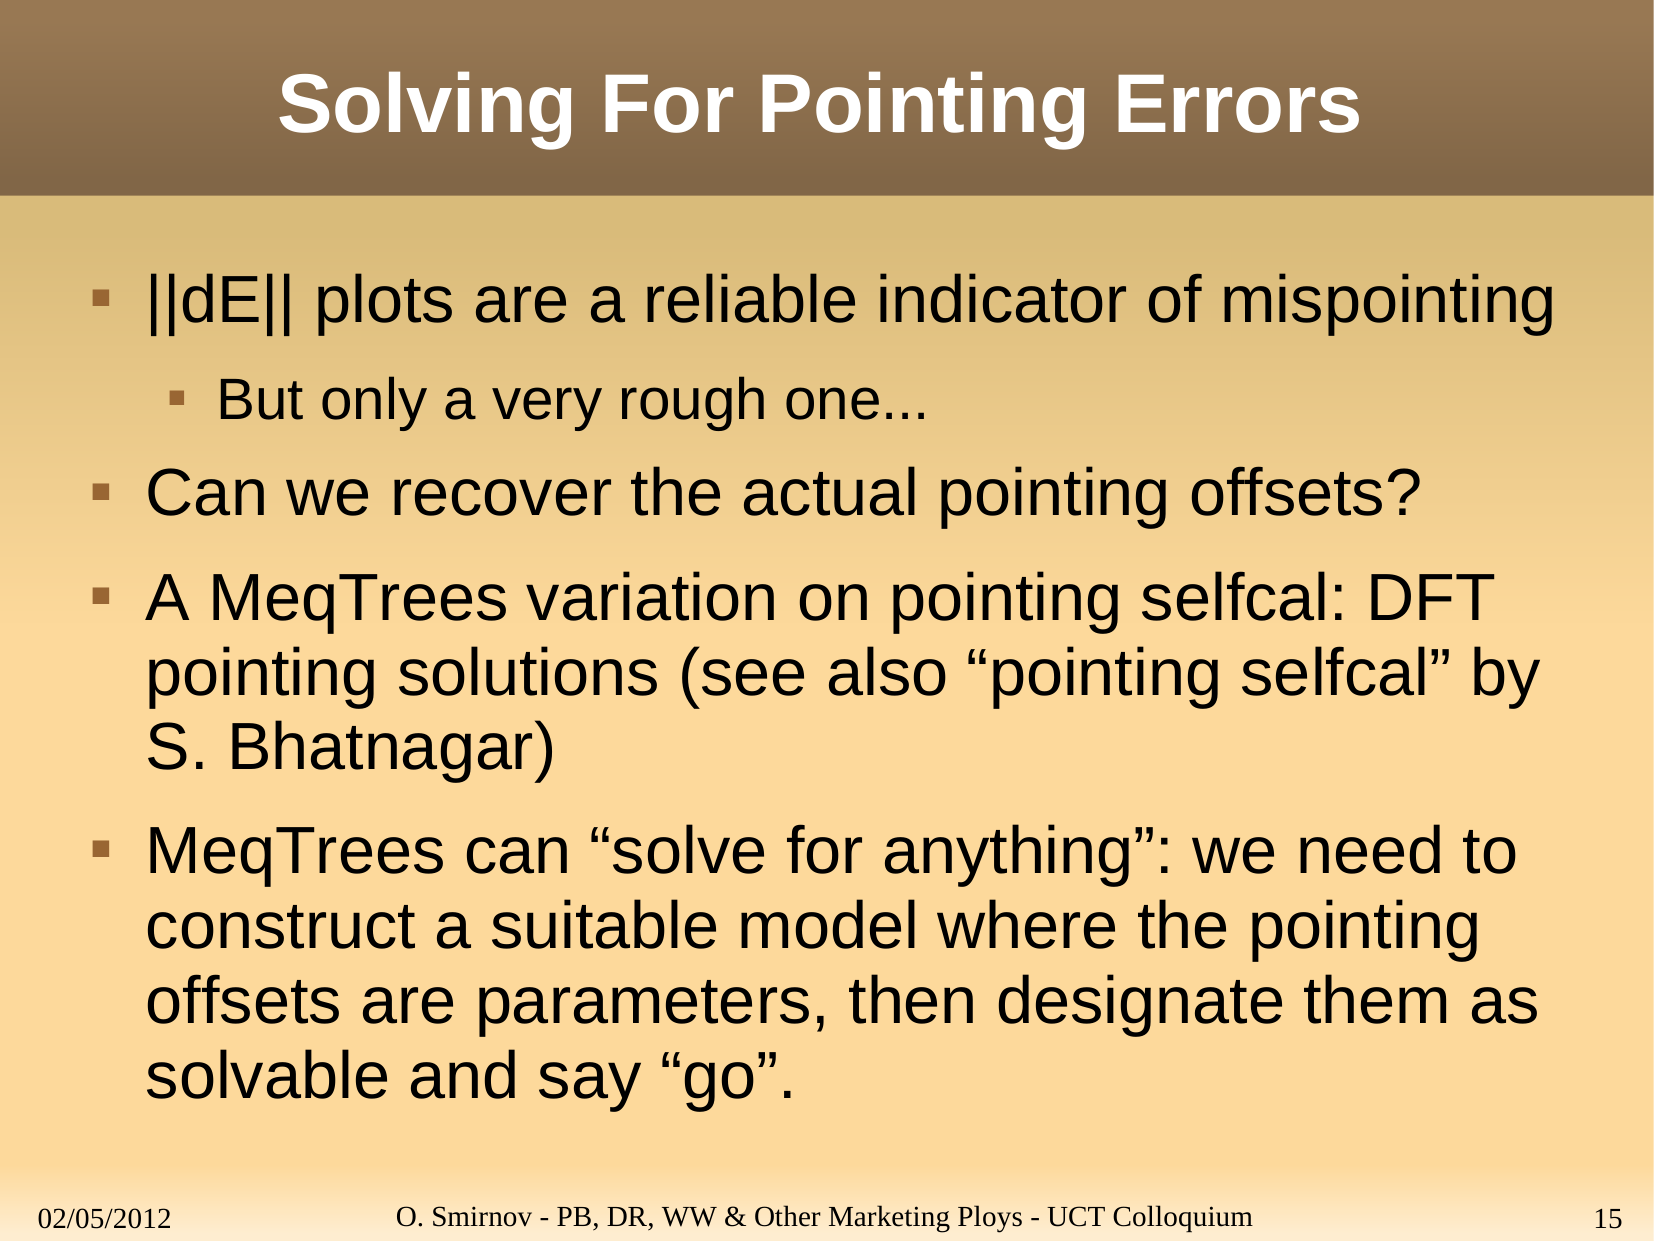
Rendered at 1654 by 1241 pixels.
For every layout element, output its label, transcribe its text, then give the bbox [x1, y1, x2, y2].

picture [0, 0, 1654, 1241]
list ||dE|| plots are a reliable indicator of mispointing But only a very rough one... Can we recover the actual pointing offsets? A MeqTrees variation on pointing selfcal: DFT pointing solutions (see also “pointing selfcal” by S. Bhatnagar) MeqTrees can “solve for anything”: we need to construct a suitable model where the pointing offsets are parameters, then designate them as solvable and say “go”. [75, 262, 1564, 1113]
title Solving For Pointing Errors [76, 7, 1565, 200]
